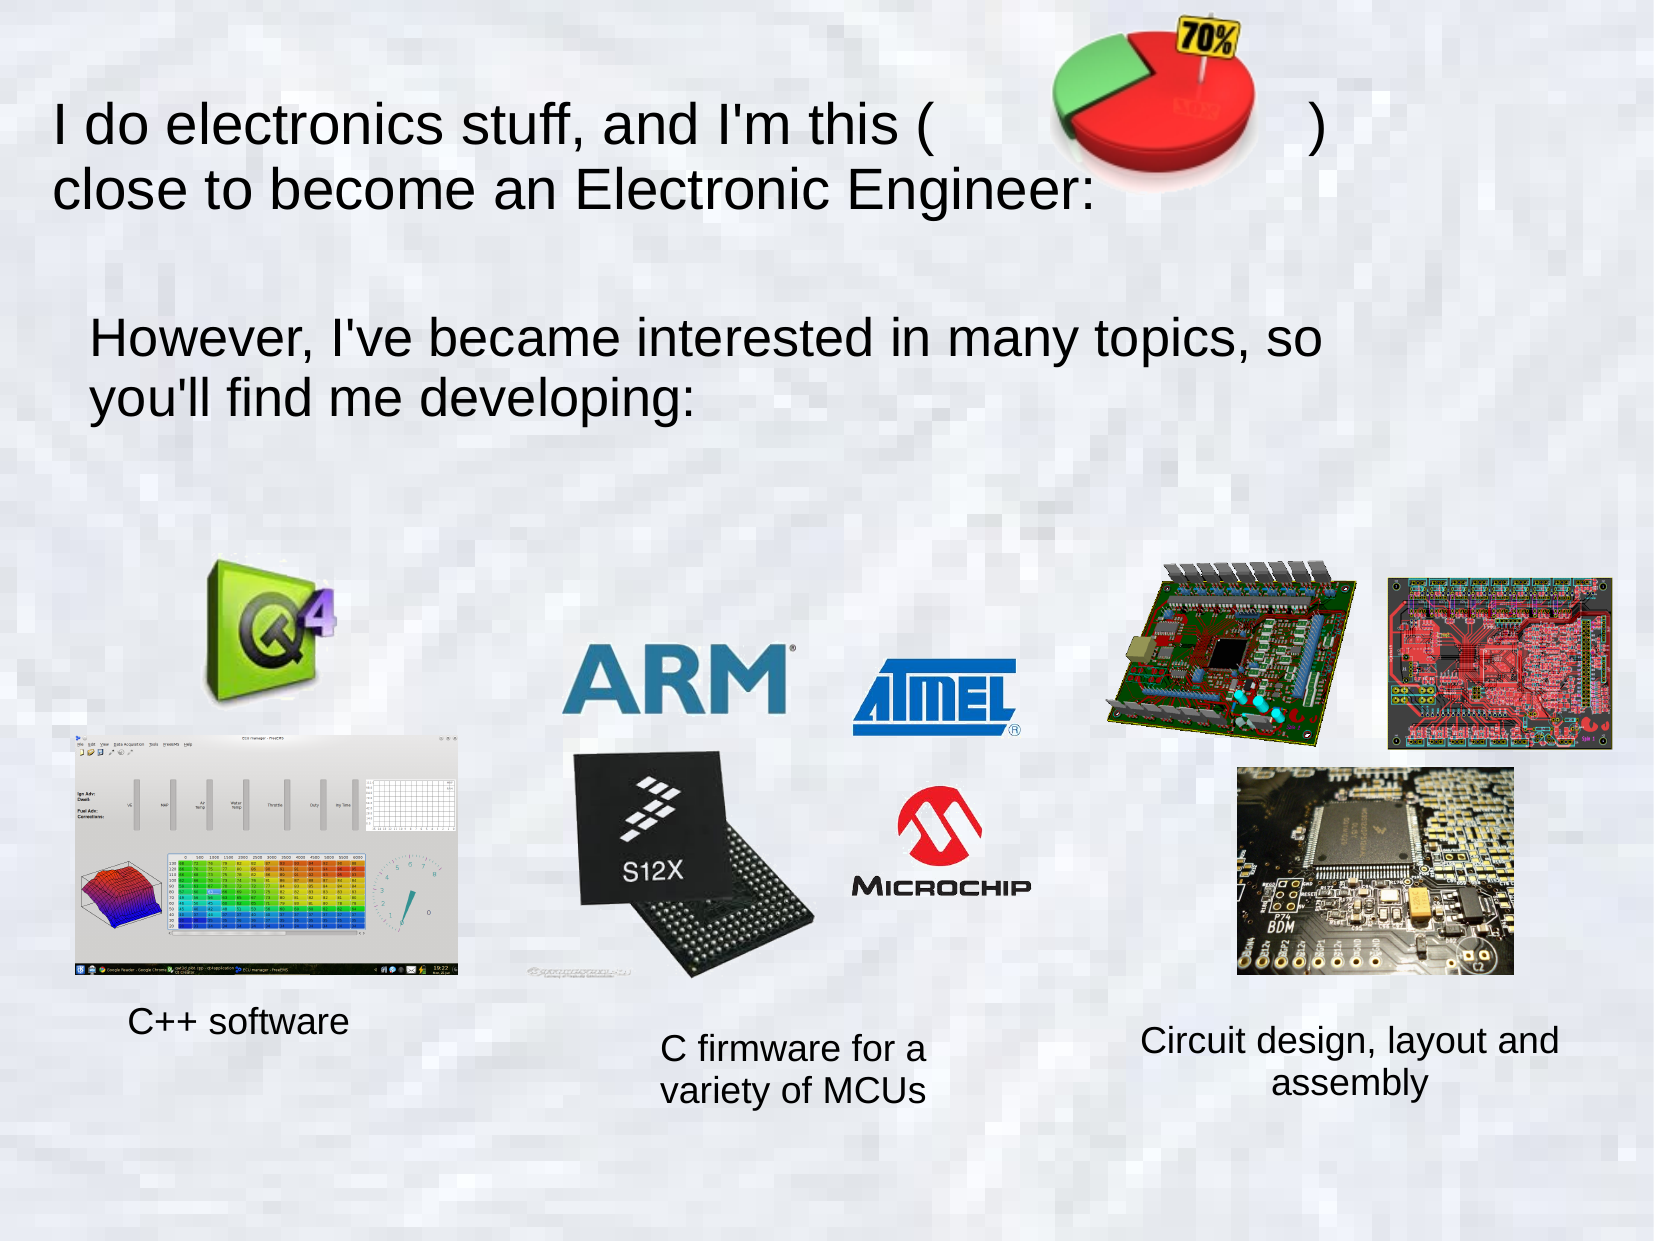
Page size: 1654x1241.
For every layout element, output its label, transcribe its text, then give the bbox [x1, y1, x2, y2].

text_box C++ software [112, 993, 413, 1051]
text_box I do electronics stuff, and I'm this ( ) close to become an Electronic Engineer: [37, 84, 1388, 230]
picture [0, 0, 1654, 1241]
text_box C firmware for a variety of MCUs [645, 1020, 1021, 1120]
text_box Circuit design, layout and assembly [1087, 1012, 1613, 1112]
text_box However, I've became interested in many topics, so you'll find me developing: [75, 300, 1351, 436]
